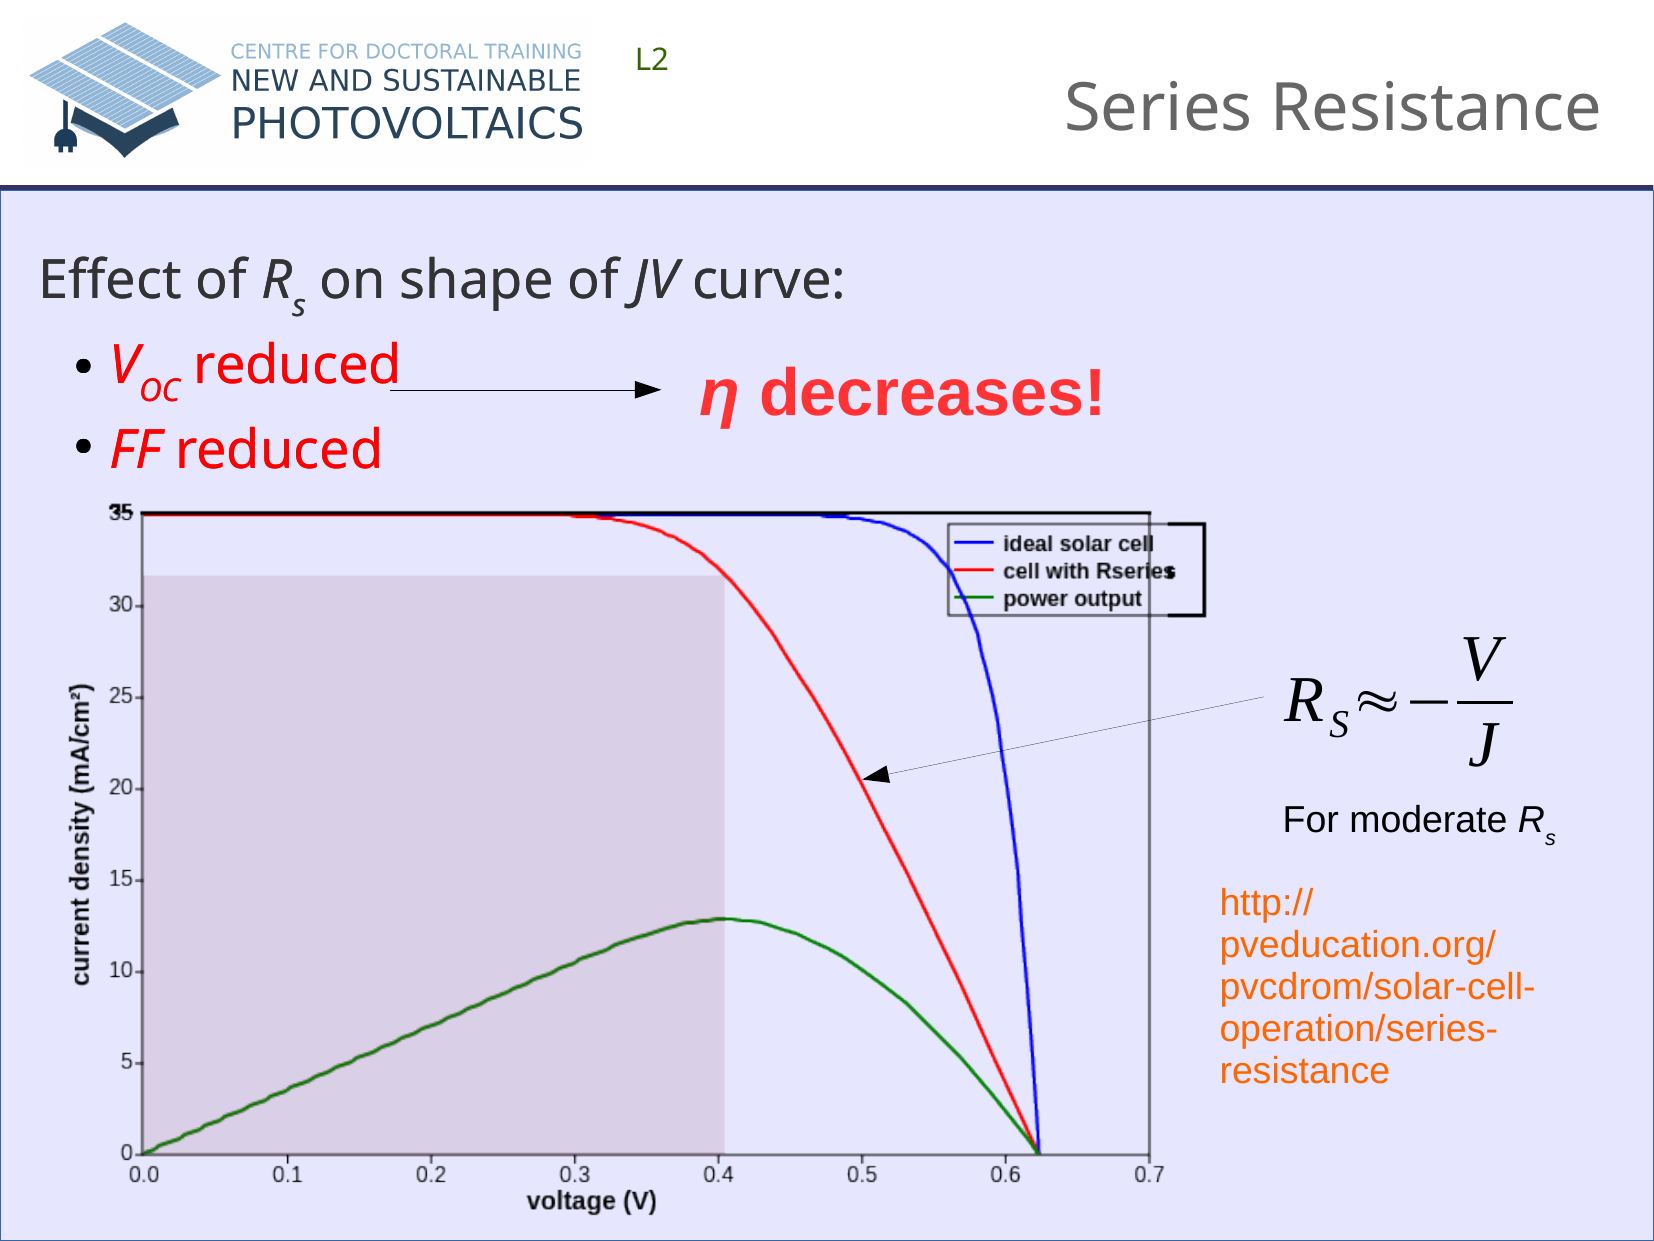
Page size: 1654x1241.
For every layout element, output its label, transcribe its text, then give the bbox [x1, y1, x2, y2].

picture [53, 623, 1223, 1241]
text_box Effect of Rs on shape of JV curve: VOC reduced FF reduced [23, 232, 1607, 623]
text_box http://pveducation.org/pvcdrom/solar-cell-operation/series-resistance [1204, 874, 1591, 1170]
text_box [1223, 623, 1263, 704]
text_box [0, 190, 1654, 1241]
picture [19, 17, 591, 166]
chart [1263, 622, 1534, 780]
text_box For moderate Rs [1267, 791, 1571, 858]
text_box L2 [620, 29, 880, 80]
text_box Series Resistance [708, 51, 1619, 142]
